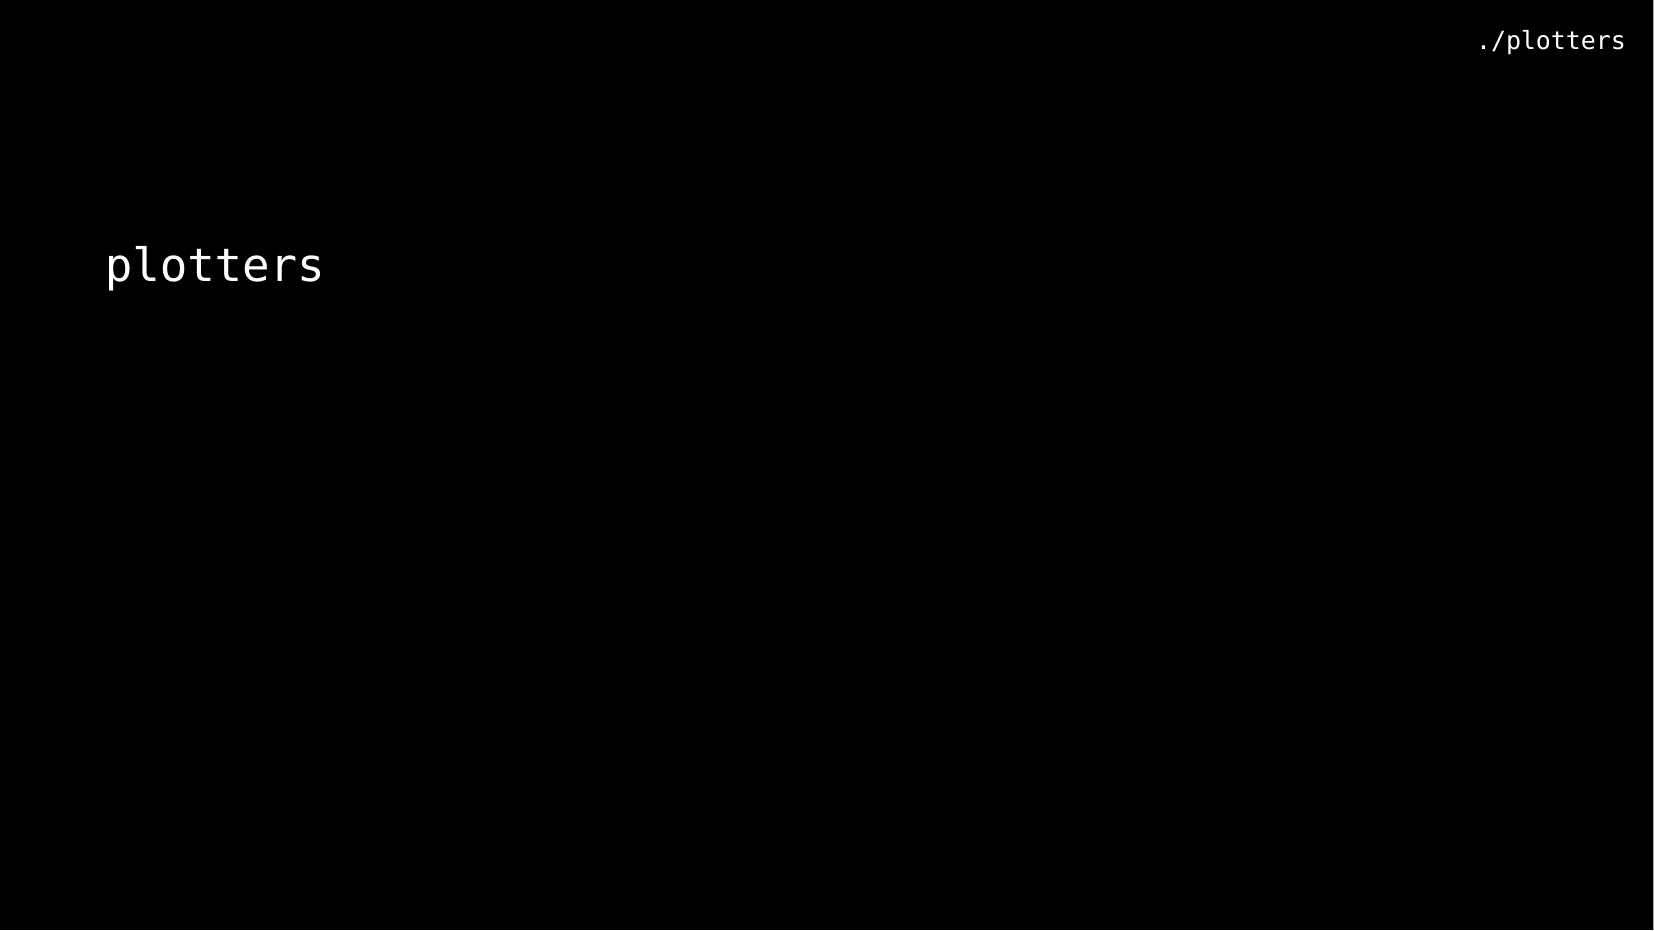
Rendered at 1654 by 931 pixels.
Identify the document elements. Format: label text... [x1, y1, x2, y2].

text_box plotters [90, 231, 1576, 300]
text_box ./plotters [15, 18, 1641, 67]
